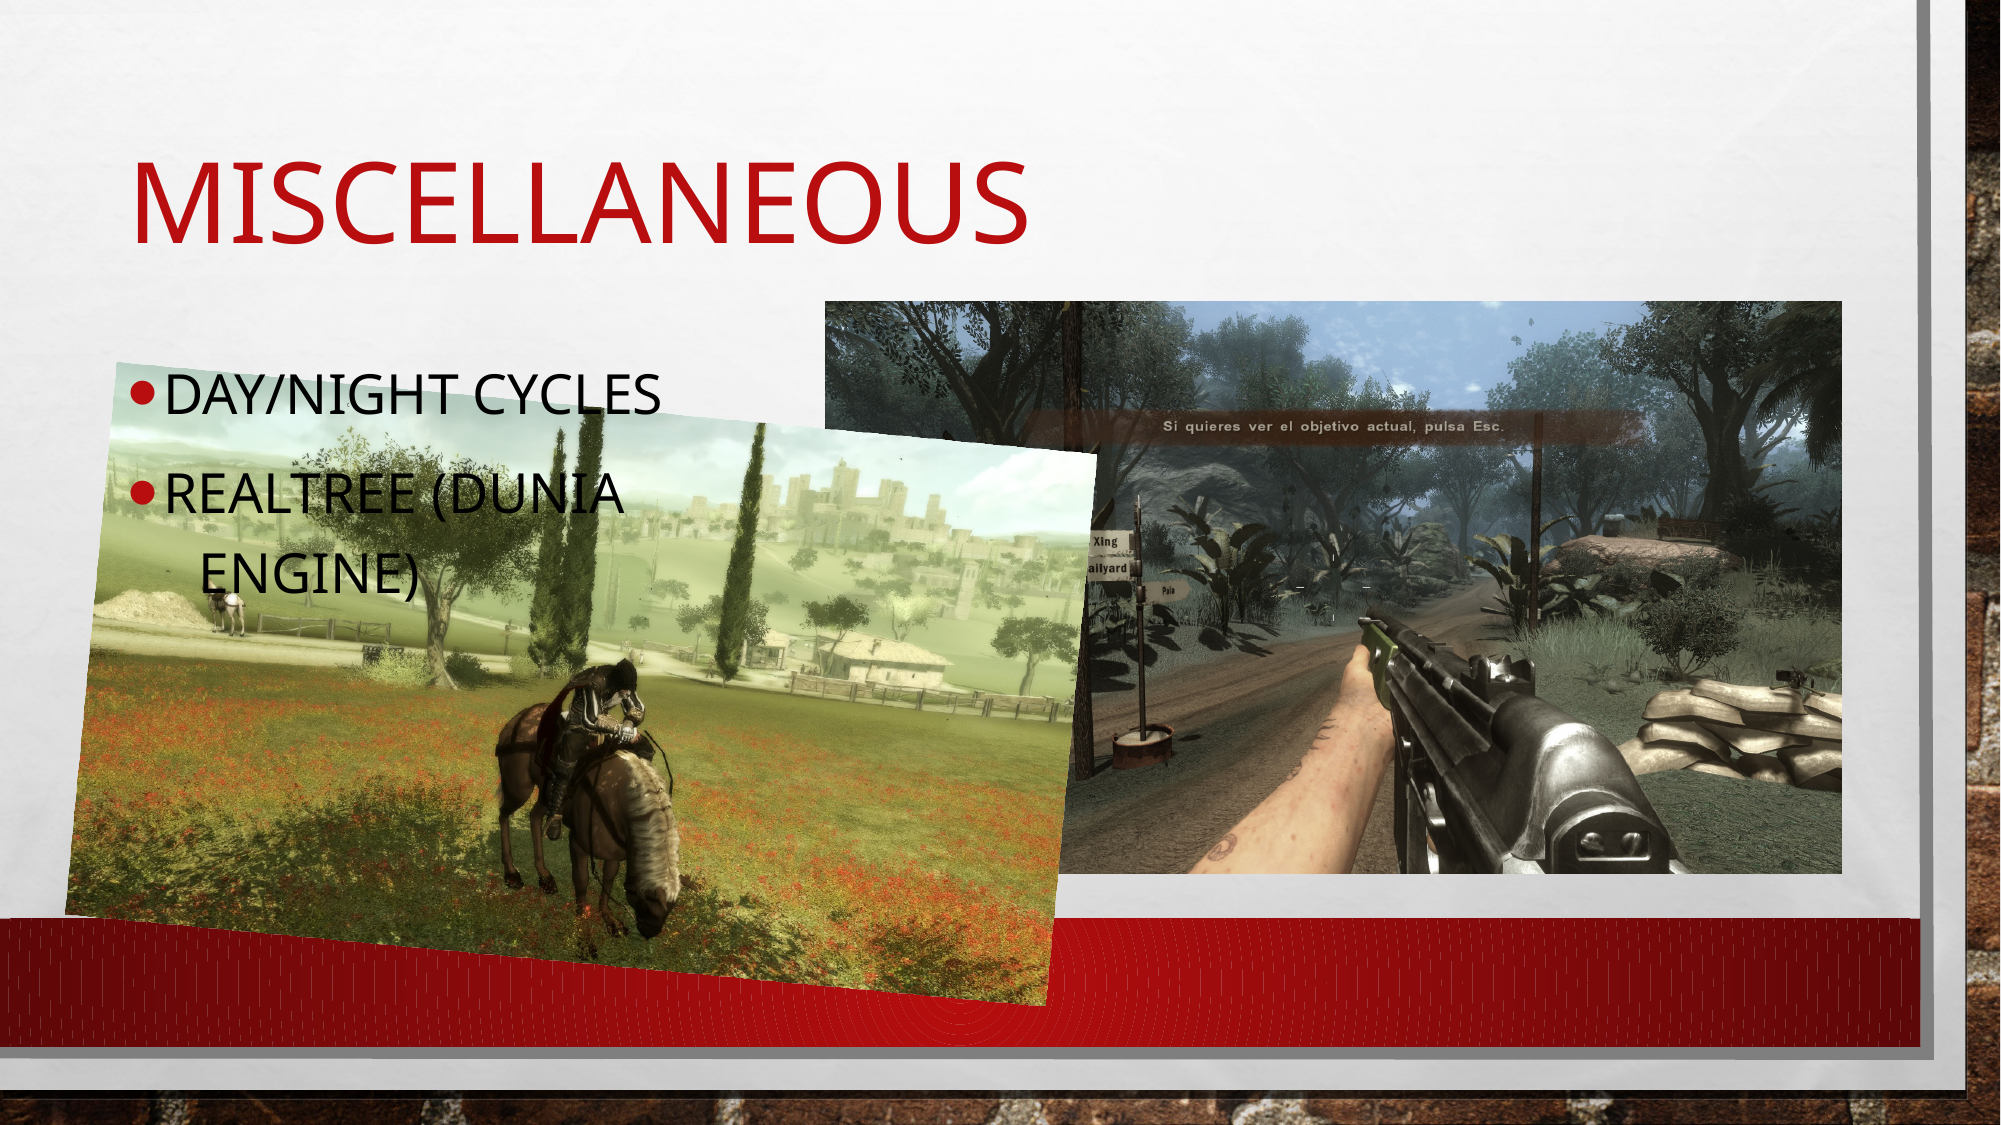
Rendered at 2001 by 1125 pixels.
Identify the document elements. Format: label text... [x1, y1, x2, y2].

picture [64, 301, 1842, 1006]
title Miscellaneous [112, 112, 1819, 302]
list Day/Night Cycles Realtree (Dunia Engine) [112, 338, 759, 613]
